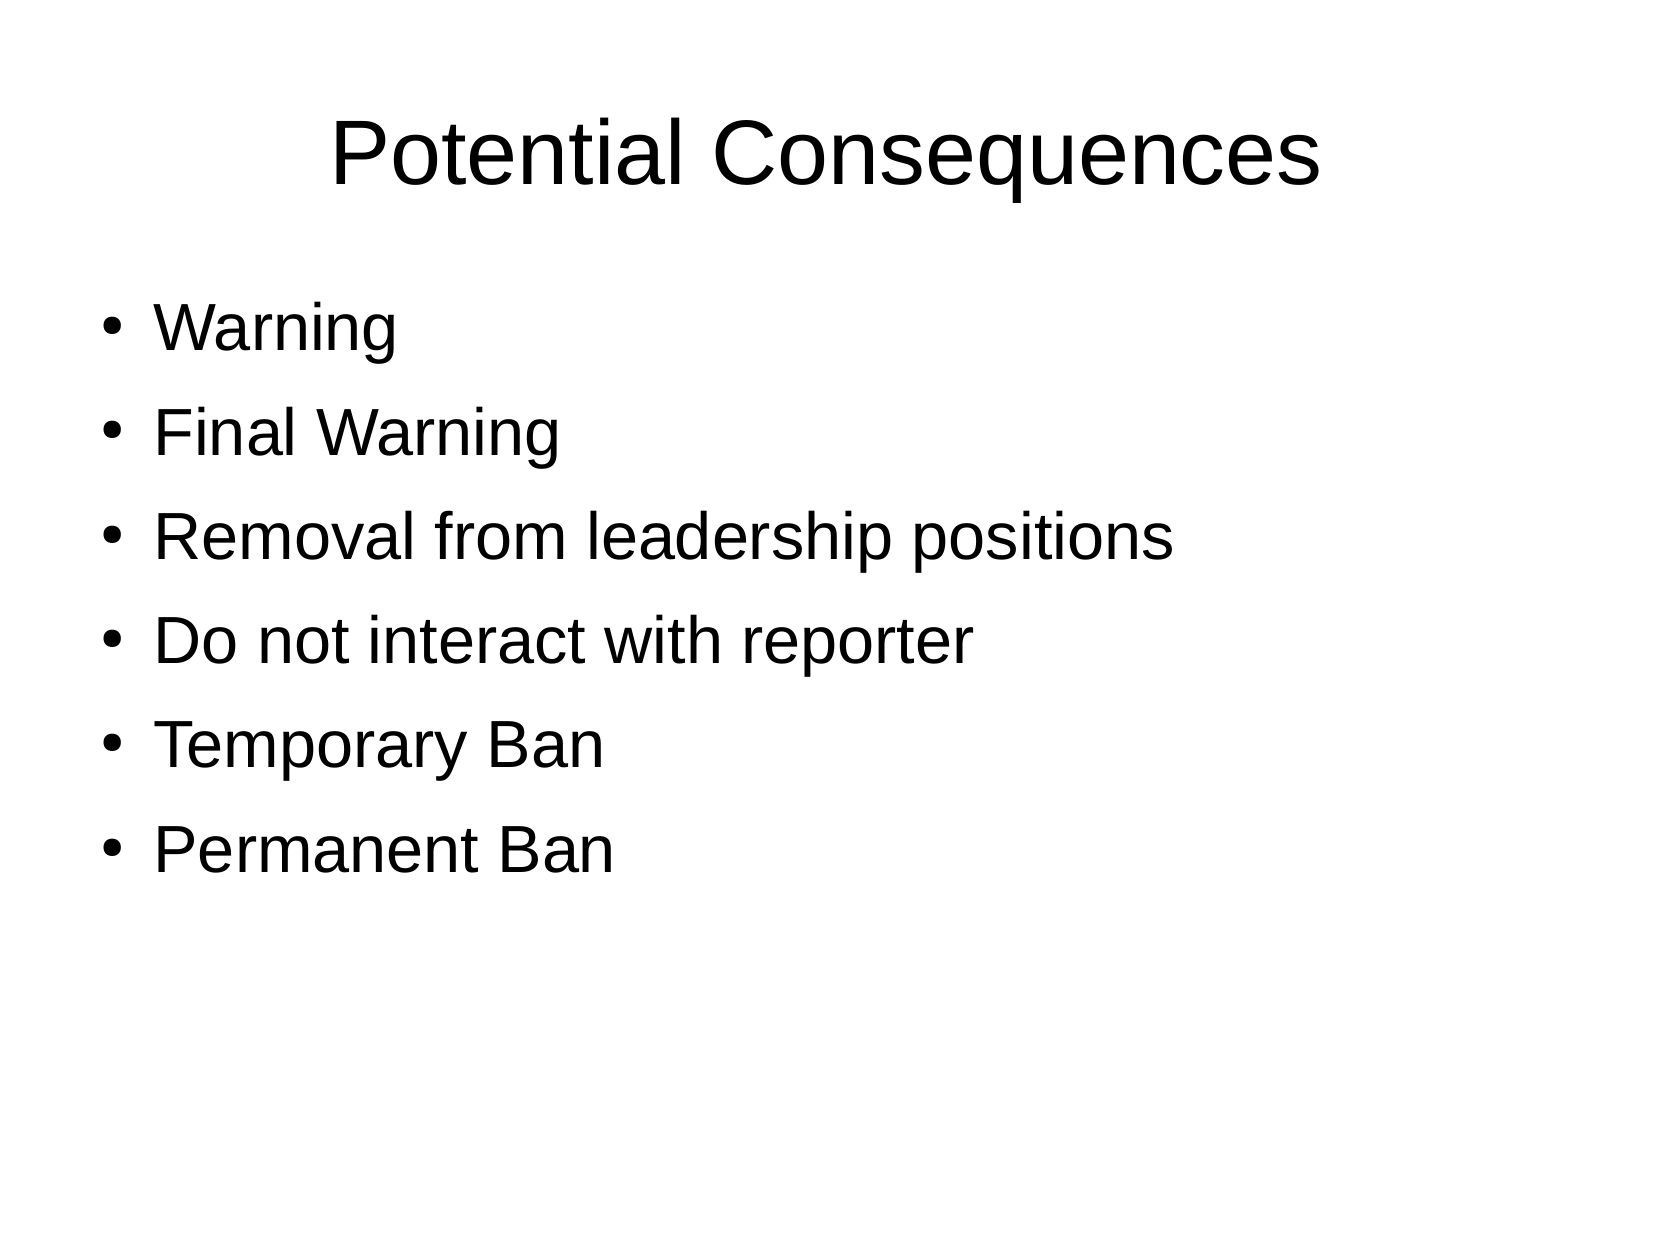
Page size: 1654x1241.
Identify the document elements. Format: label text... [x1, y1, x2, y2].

title Potential Consequences [82, 49, 1571, 257]
list Warning Final Warning Removal from leadership positions Do not interact with reporter Temporary Ban Permanent Ban [82, 290, 1571, 1010]
